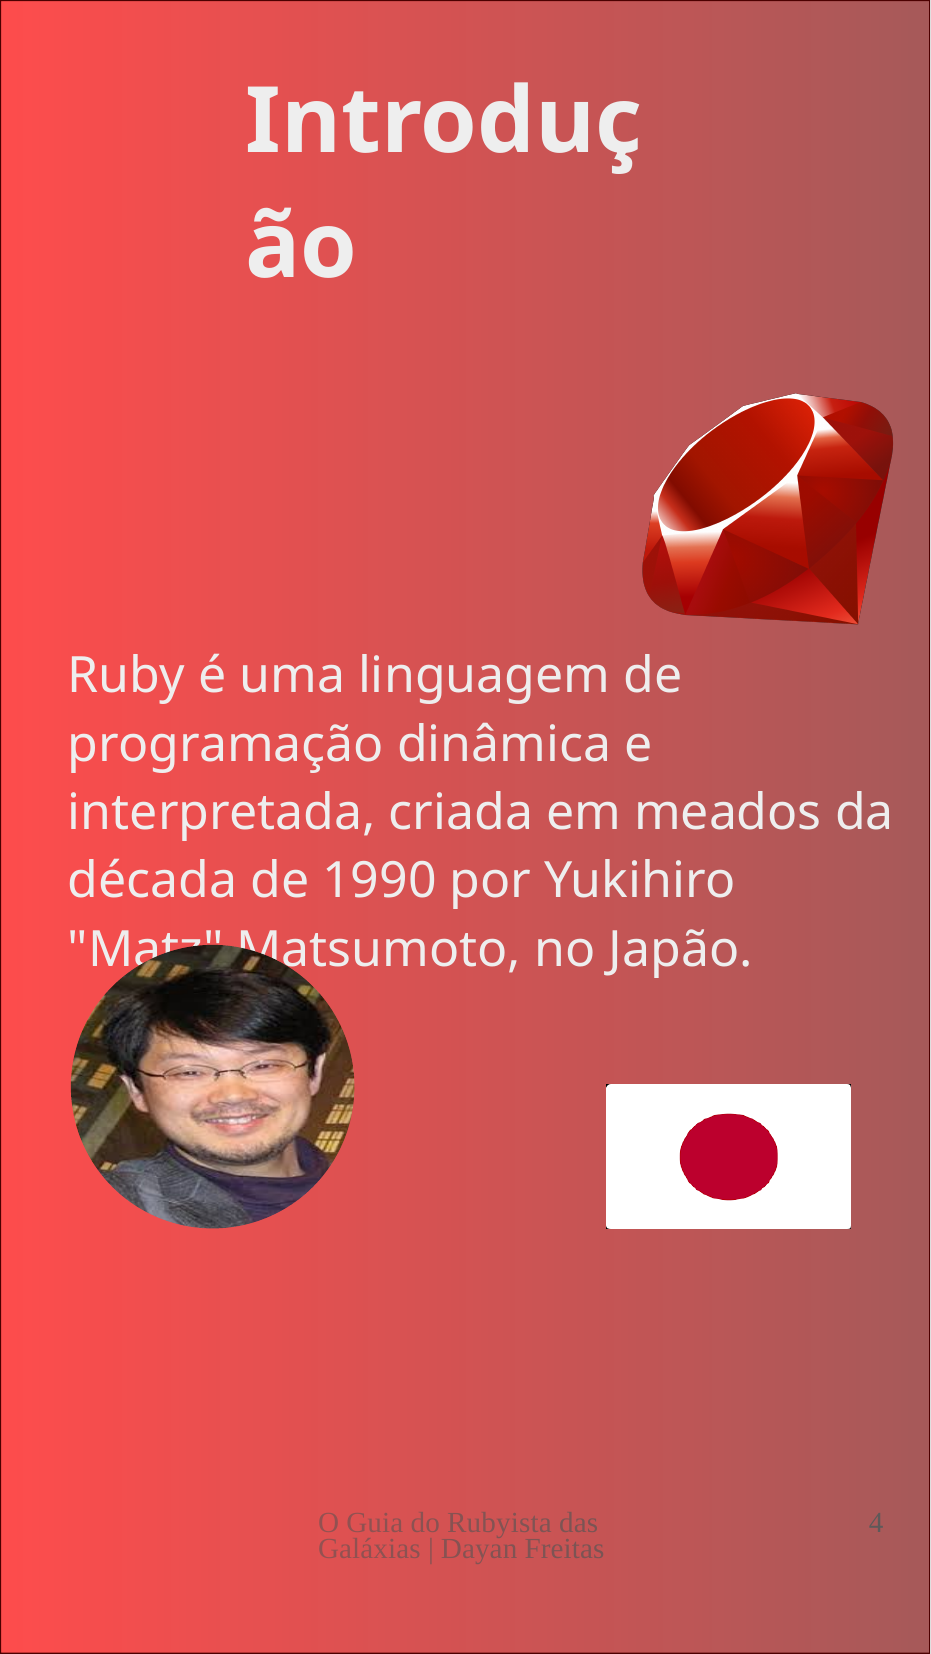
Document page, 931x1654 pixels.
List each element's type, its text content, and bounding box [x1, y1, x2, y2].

text_box [436, 945, 452, 963]
text_box [688, 953, 701, 963]
text_box [484, 945, 500, 963]
text_box Introdução [230, 47, 698, 154]
picture [606, 1084, 851, 1229]
text_box [629, 953, 642, 963]
text_box [659, 945, 673, 963]
text_box Ruby é uma linguagem de programação dinâmica e interpretada, criada em meados da década de 1990 por Yukihiro "Matz" Matsumoto, no Japão. [23, 632, 931, 945]
text_box [105, 945, 116, 959]
text_box [288, 953, 301, 963]
text_box [0, 0, 931, 1654]
text_box [572, 945, 588, 963]
text_box [359, 945, 373, 963]
picture [637, 377, 898, 632]
text_box [716, 945, 732, 963]
